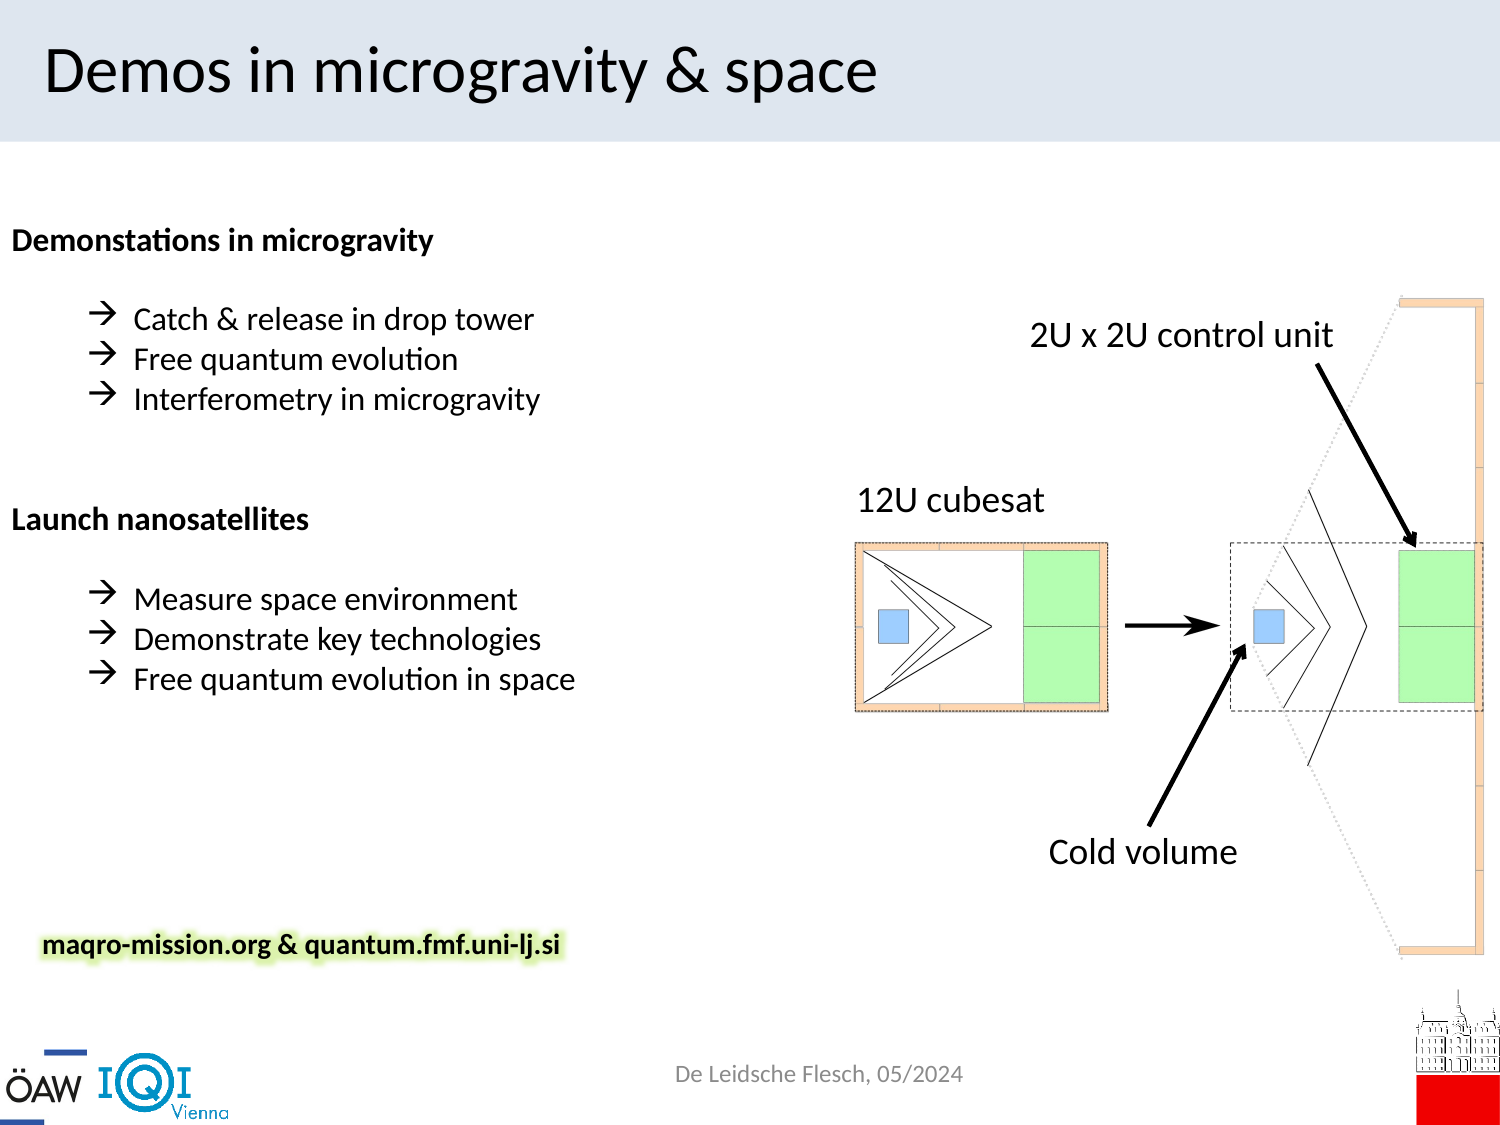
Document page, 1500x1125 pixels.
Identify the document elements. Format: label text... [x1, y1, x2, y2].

text_box 12U cubesat [841, 467, 1061, 528]
text_box Demos in microgravity & space [29, 7, 1317, 126]
text_box Cold volume [1034, 819, 1254, 880]
picture [0, 1049, 87, 1125]
picture [850, 290, 1488, 964]
picture [1416, 988, 1500, 1125]
text_box Launch nanosatellites Measure space environment Demonstrate key technologies Free quantum evolution in space [0, 489, 725, 705]
text_box 2U x 2U control unit [1014, 303, 1349, 363]
text_box maqro-mission.org & quantum.fmf.uni-lj.si [32, 922, 586, 967]
picture [94, 1049, 234, 1124]
text_box Demonstations in microgravity Catch & release in drop tower Free quantum evolution Interferometry in microgravity [0, 210, 783, 425]
